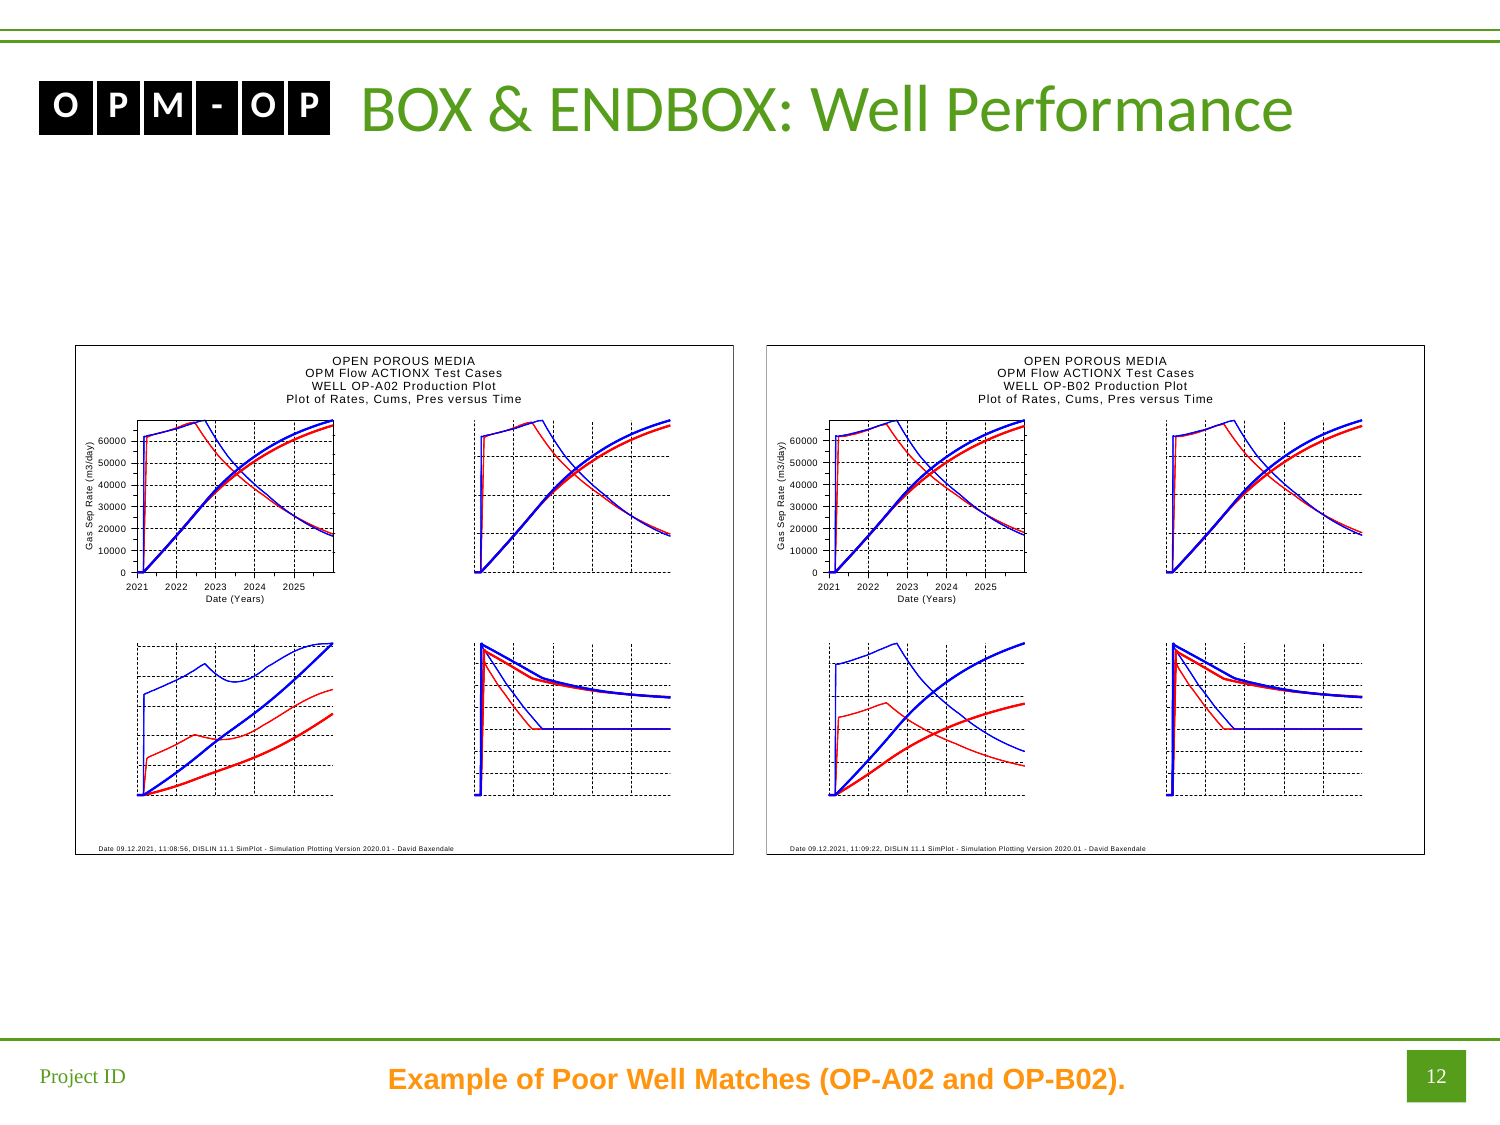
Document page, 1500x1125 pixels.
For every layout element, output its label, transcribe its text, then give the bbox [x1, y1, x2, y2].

title BOX & ENDBOX: Well Performance [360, 77, 1425, 153]
picture [74, 345, 734, 855]
text_box Example of Poor Well Matches (OP-A02 and OP-B02). [165, 1055, 1351, 1104]
picture [766, 345, 1426, 855]
